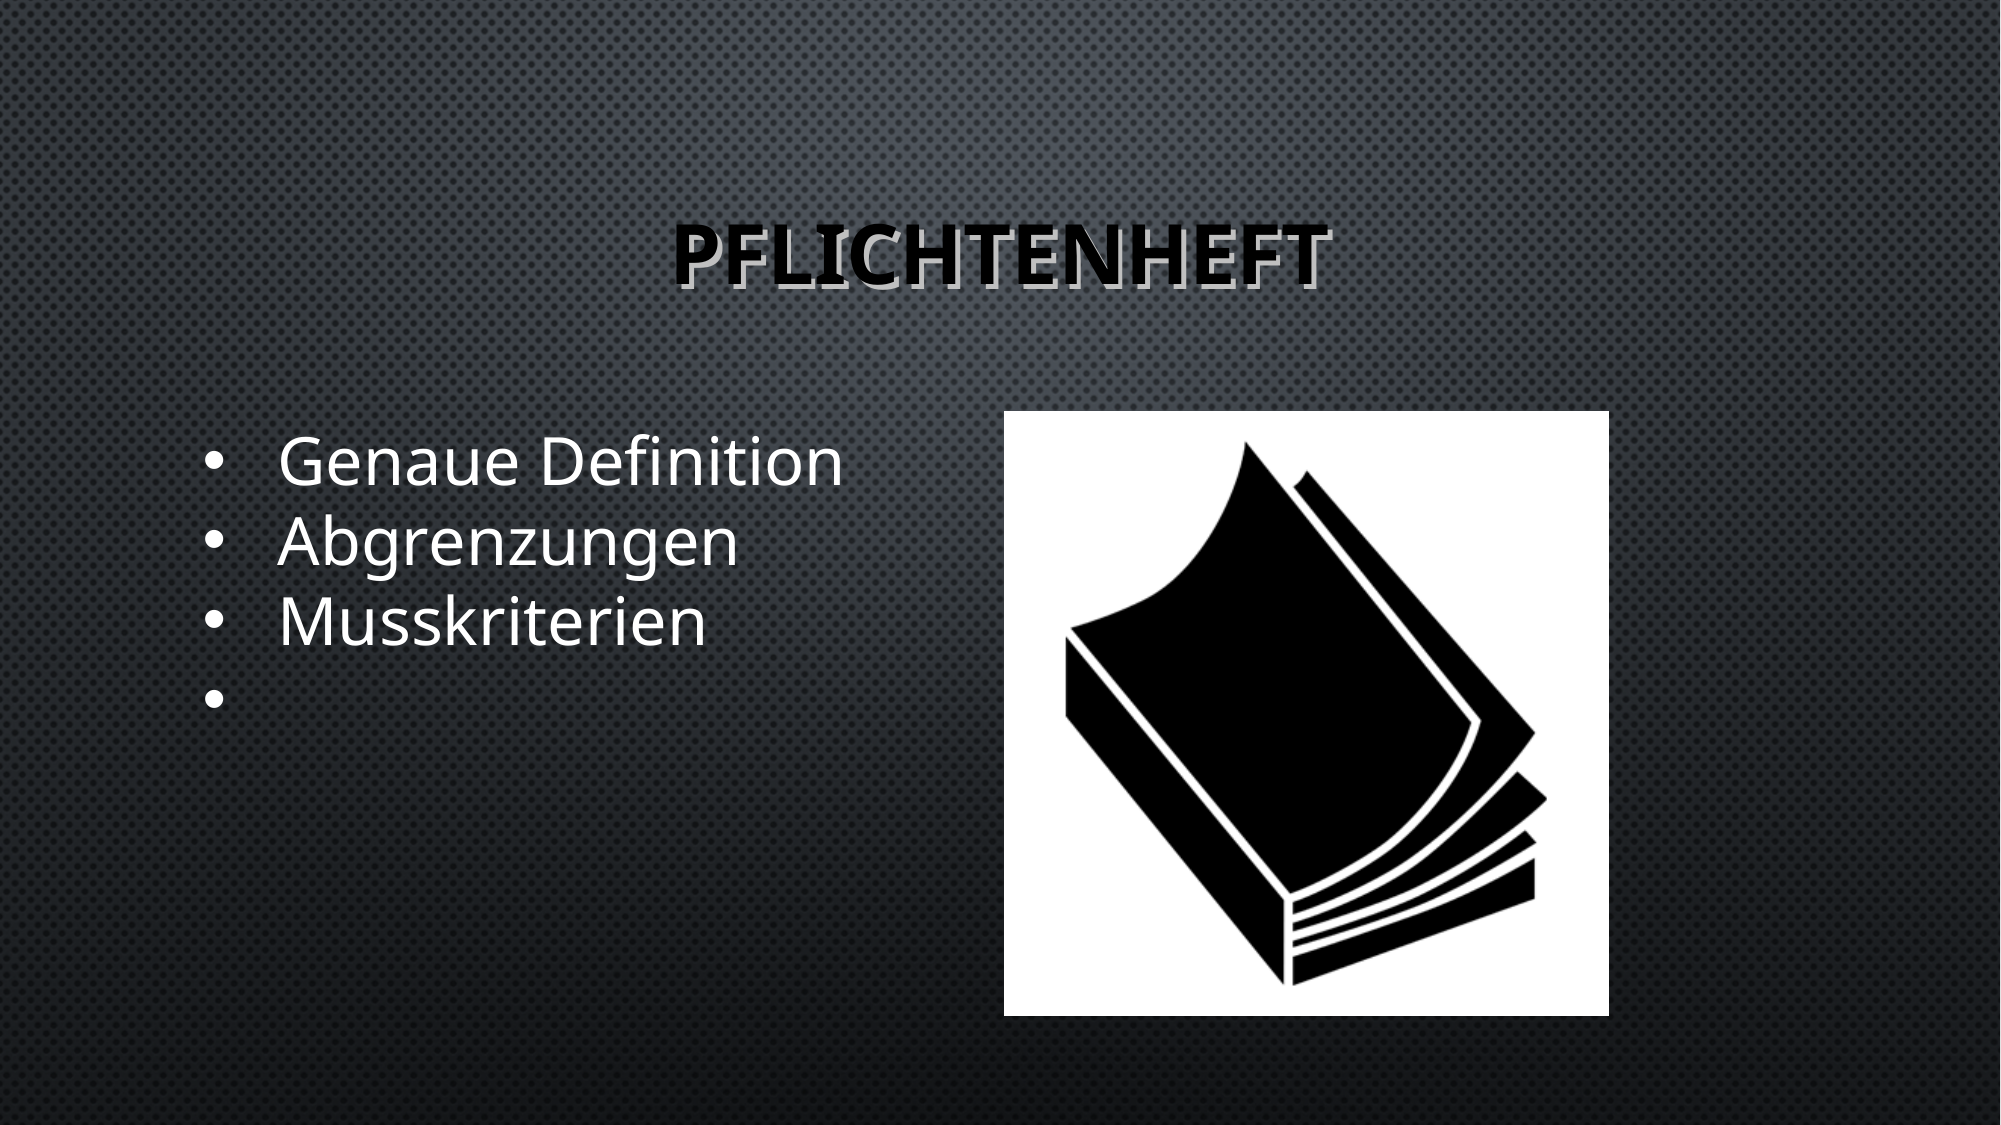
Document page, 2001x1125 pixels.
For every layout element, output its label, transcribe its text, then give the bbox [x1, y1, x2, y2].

title Pflichtenheft [187, 95, 1813, 408]
picture [1004, 411, 1609, 1016]
text_box Genaue Definition Abgrenzungen Musskriterien [187, 411, 910, 750]
